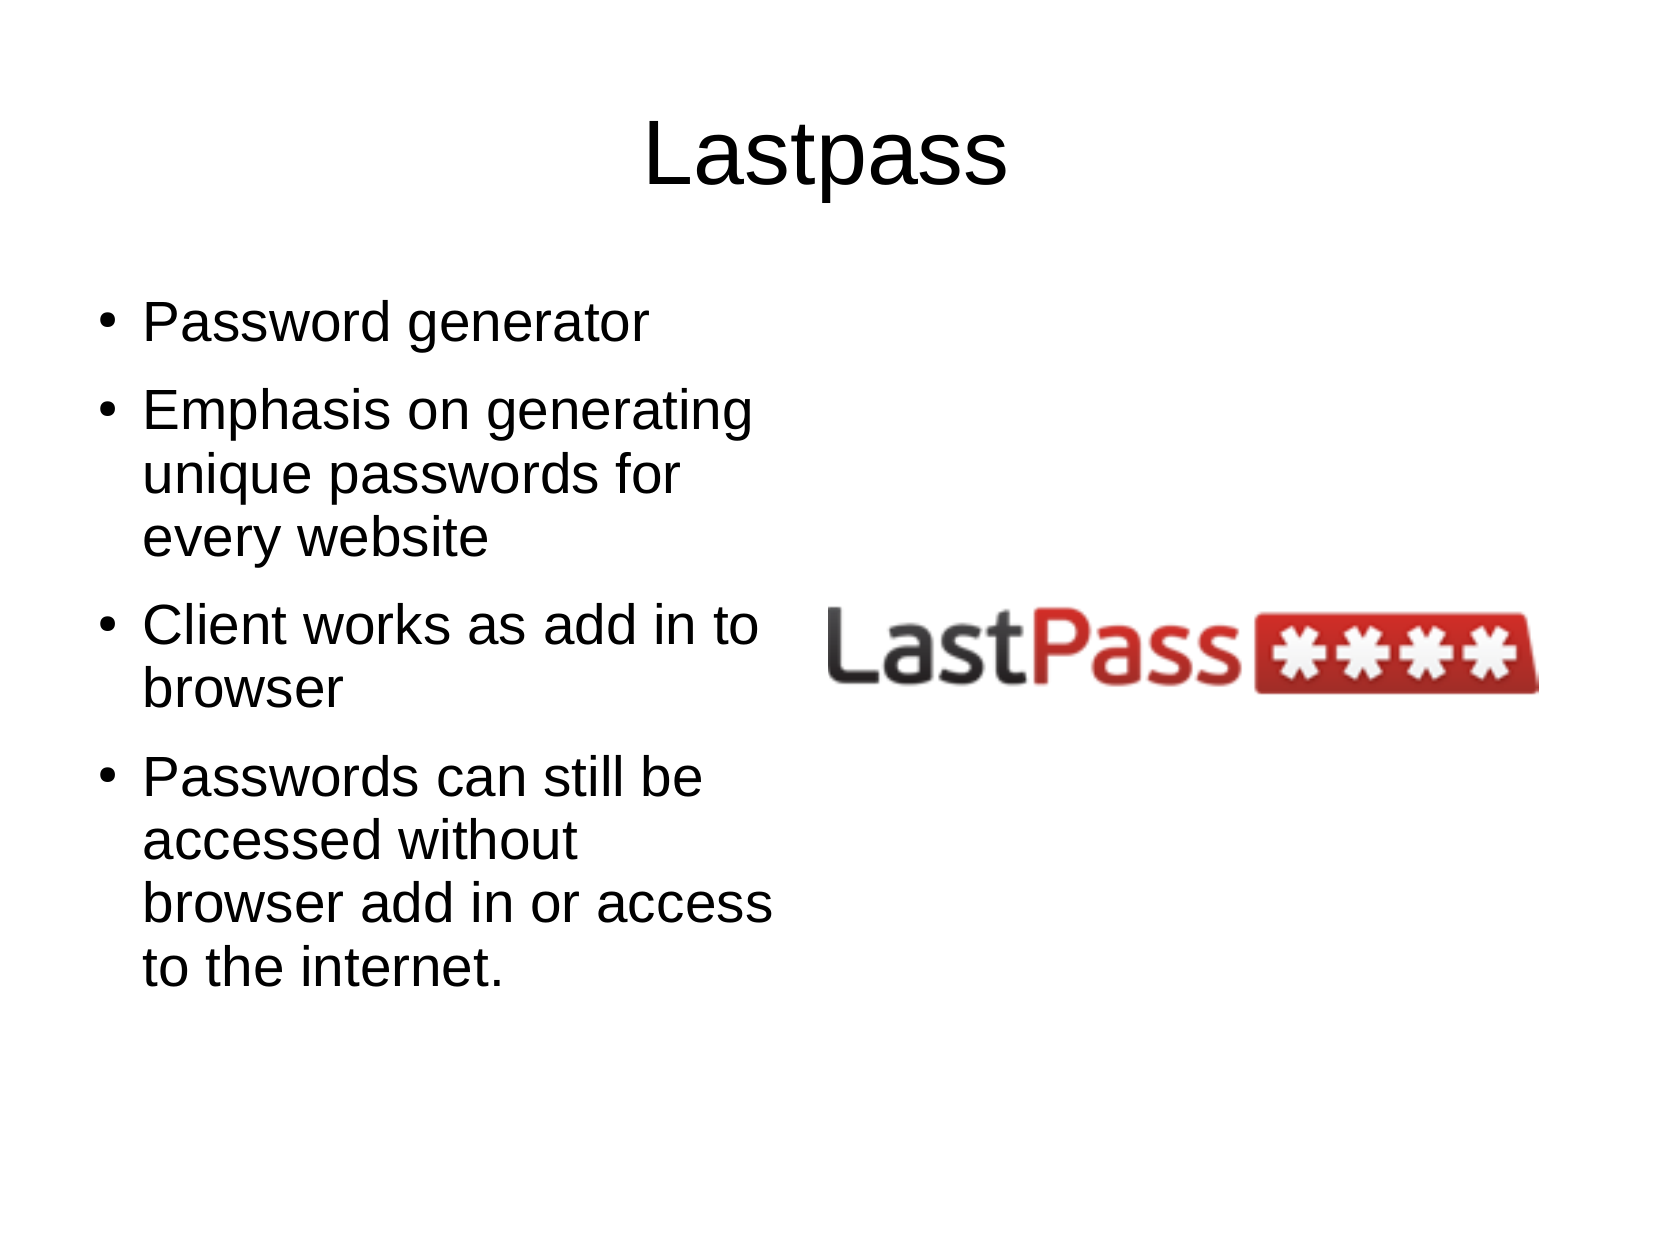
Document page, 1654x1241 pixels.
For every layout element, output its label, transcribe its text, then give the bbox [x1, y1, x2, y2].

title Lastpass [82, 49, 1571, 257]
picture [828, 591, 1539, 709]
list Password generator Emphasis on generating unique passwords for every website Client works as add in to browser Passwords can still be accessed without browser add in or access to the internet. [82, 290, 793, 1010]
